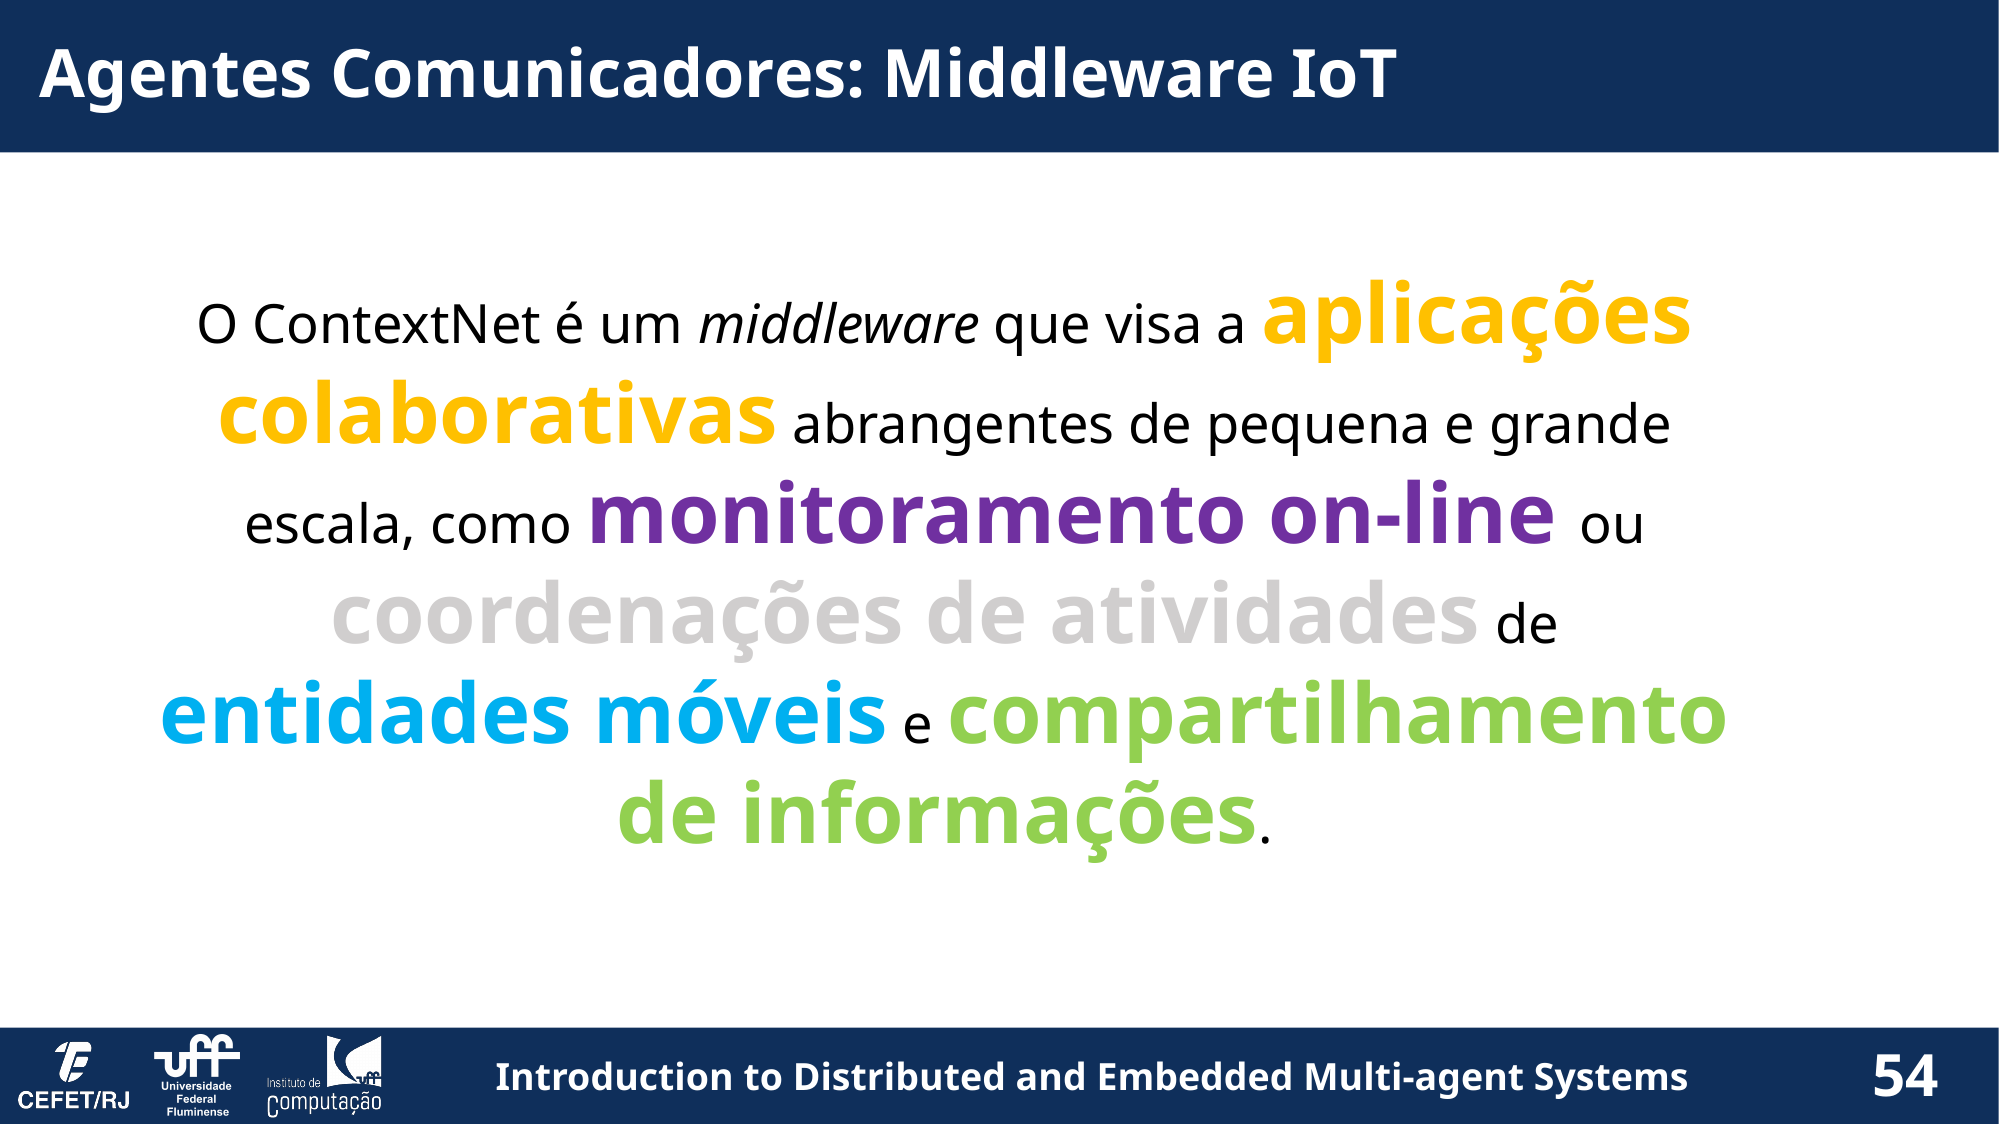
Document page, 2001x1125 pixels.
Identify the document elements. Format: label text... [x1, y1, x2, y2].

text_box O ContextNet é um middleware que visa a aplicações colaborativas abrangentes de pequena e grande escala, como monitoramento on-line ou coordenações de atividades de entidades móveis e compartilhamento de informações. [118, 253, 1772, 868]
picture [265, 1033, 383, 1118]
picture [153, 1033, 241, 1121]
picture [18, 1021, 129, 1125]
text_box Agentes Comunicadores: Middleware IoT [25, 23, 1999, 119]
